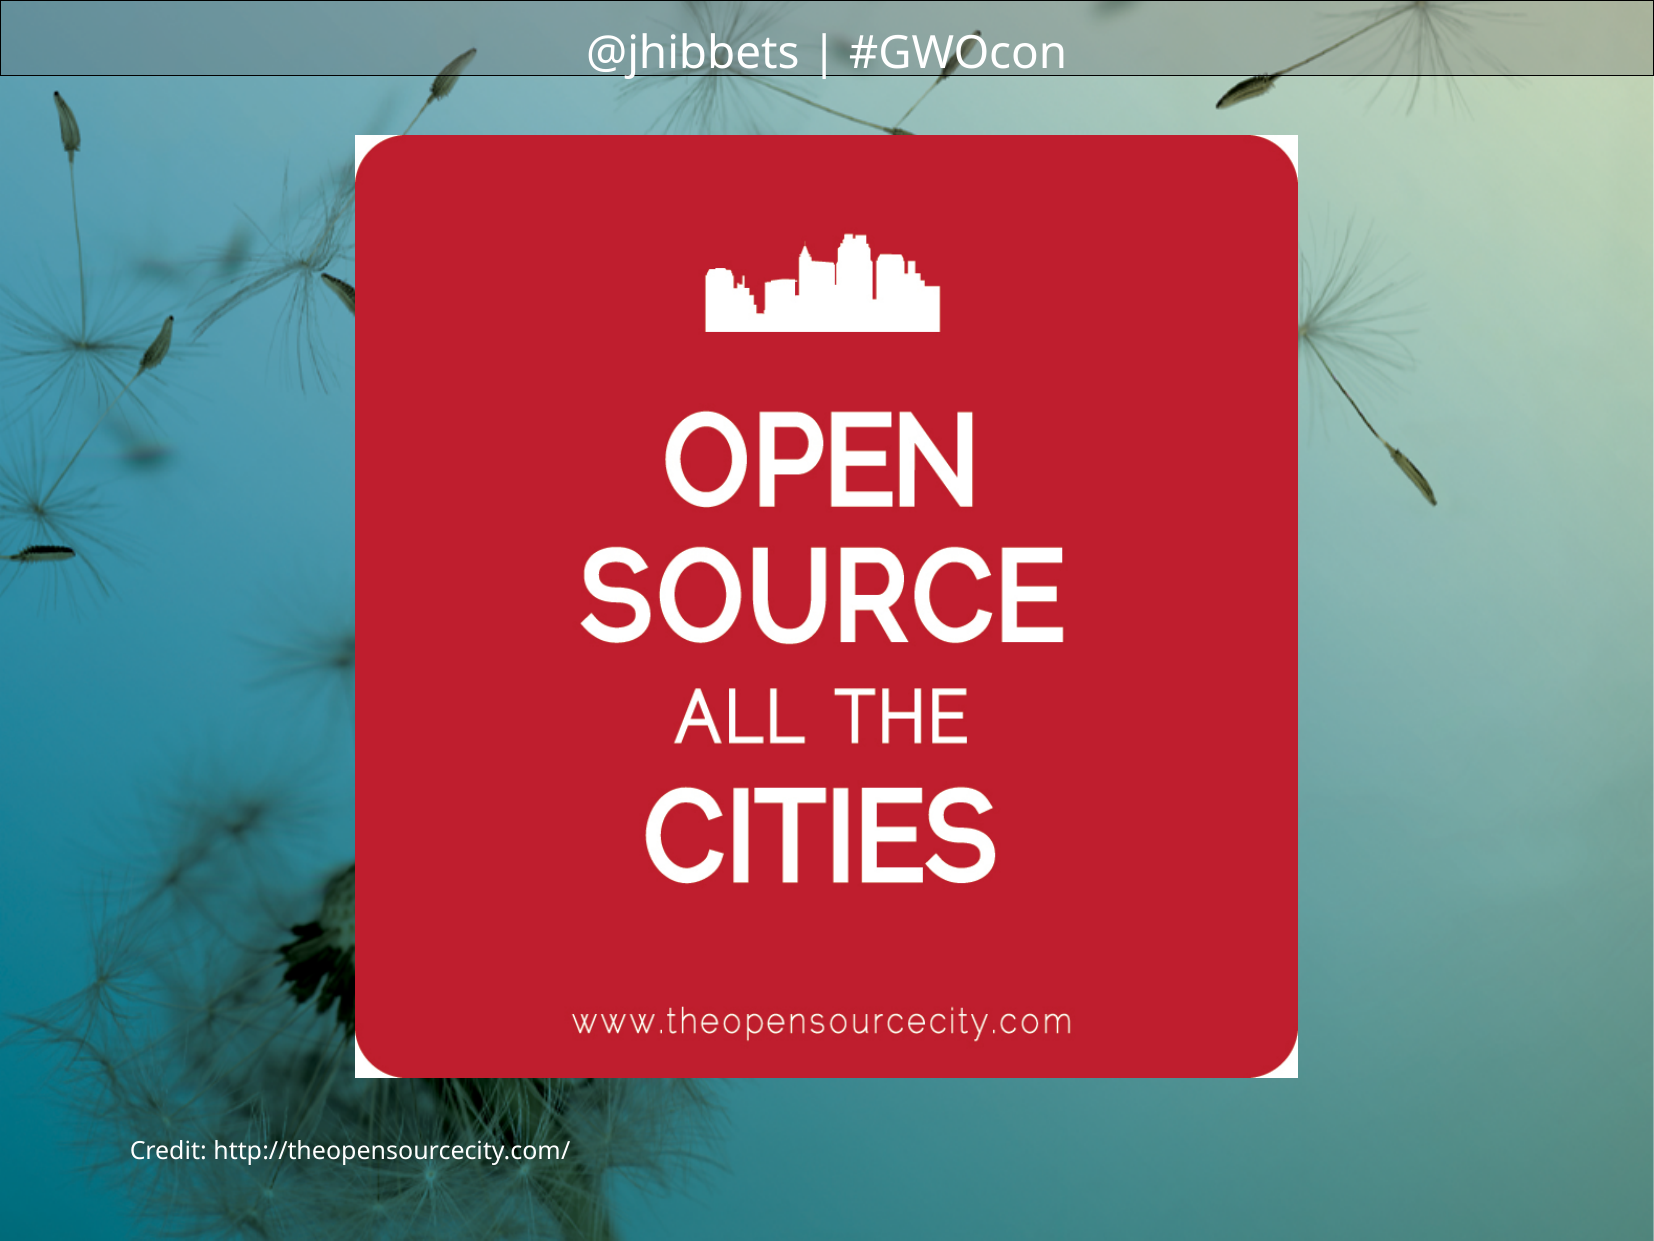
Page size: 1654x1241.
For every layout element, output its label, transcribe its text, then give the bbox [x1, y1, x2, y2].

picture [0, 76, 1654, 1241]
text_box Credit: http://theopensourcecity.com/ [115, 1125, 593, 1168]
